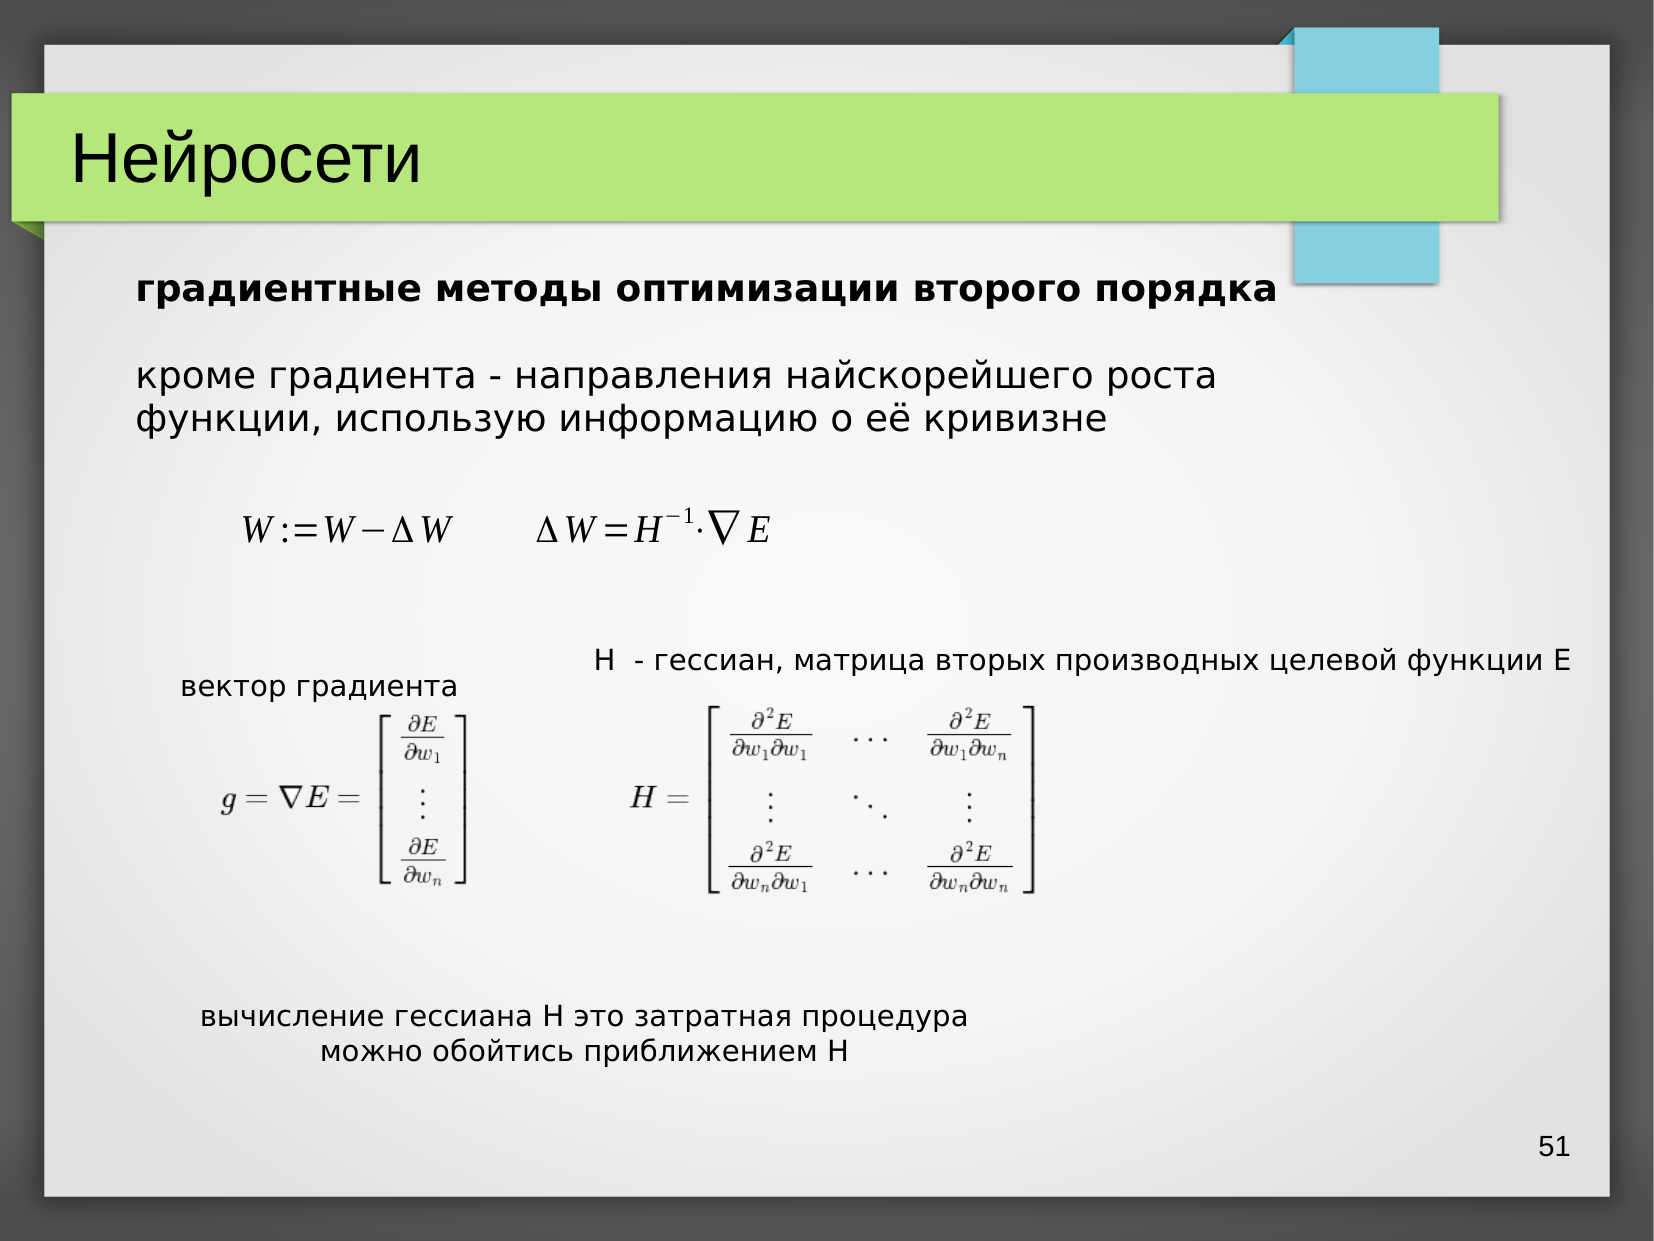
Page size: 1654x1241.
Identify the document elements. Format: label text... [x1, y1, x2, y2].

text_box вектор градиента [165, 661, 474, 711]
text_box вычисление гессиана H это затратная процедура можно обойтись приближением H [177, 992, 993, 1134]
text_box H - гессиан, матрица вторых производных целевой функции E [578, 635, 1595, 686]
picture [0, 0, 1654, 1241]
chart [234, 514, 461, 556]
text_box градиентные методы оптимизации второго порядка кроме градиента - направления найскорейшего роста функции, использую информацию о её кривизне [120, 259, 1371, 449]
title Нейросети [70, 118, 1205, 199]
chart [529, 506, 780, 556]
